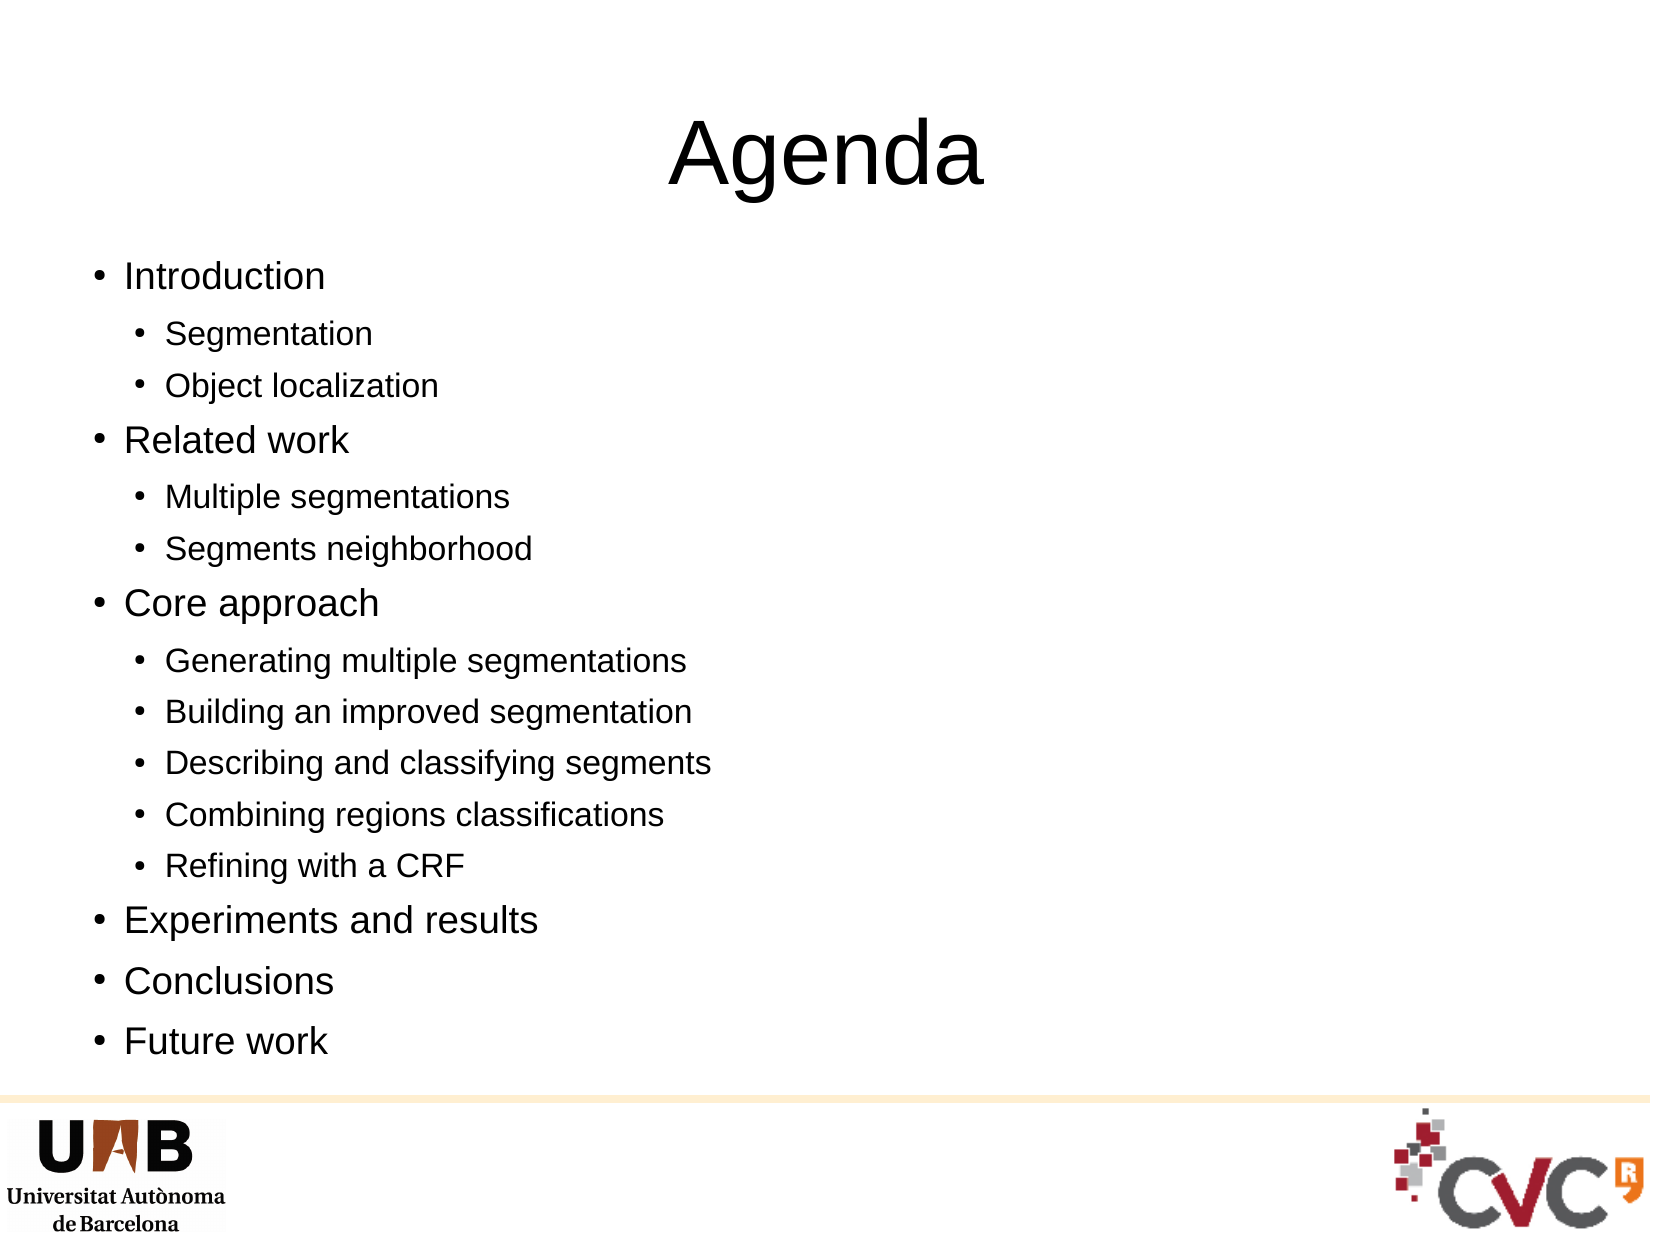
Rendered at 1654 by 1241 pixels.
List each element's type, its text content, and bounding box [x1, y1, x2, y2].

list Introduction Segmentation Object localization Related work Multiple segmentations Segments neighborhood Core approach Generating multiple segmentations Building an improved segmentation Describing and classifying segments Combining regions classifications Refining with a CRF Experiments and results Conclusions Future work [82, 254, 1571, 1074]
picture [1393, 1107, 1650, 1235]
picture [7, 1119, 226, 1232]
title Agenda [82, 49, 1571, 254]
